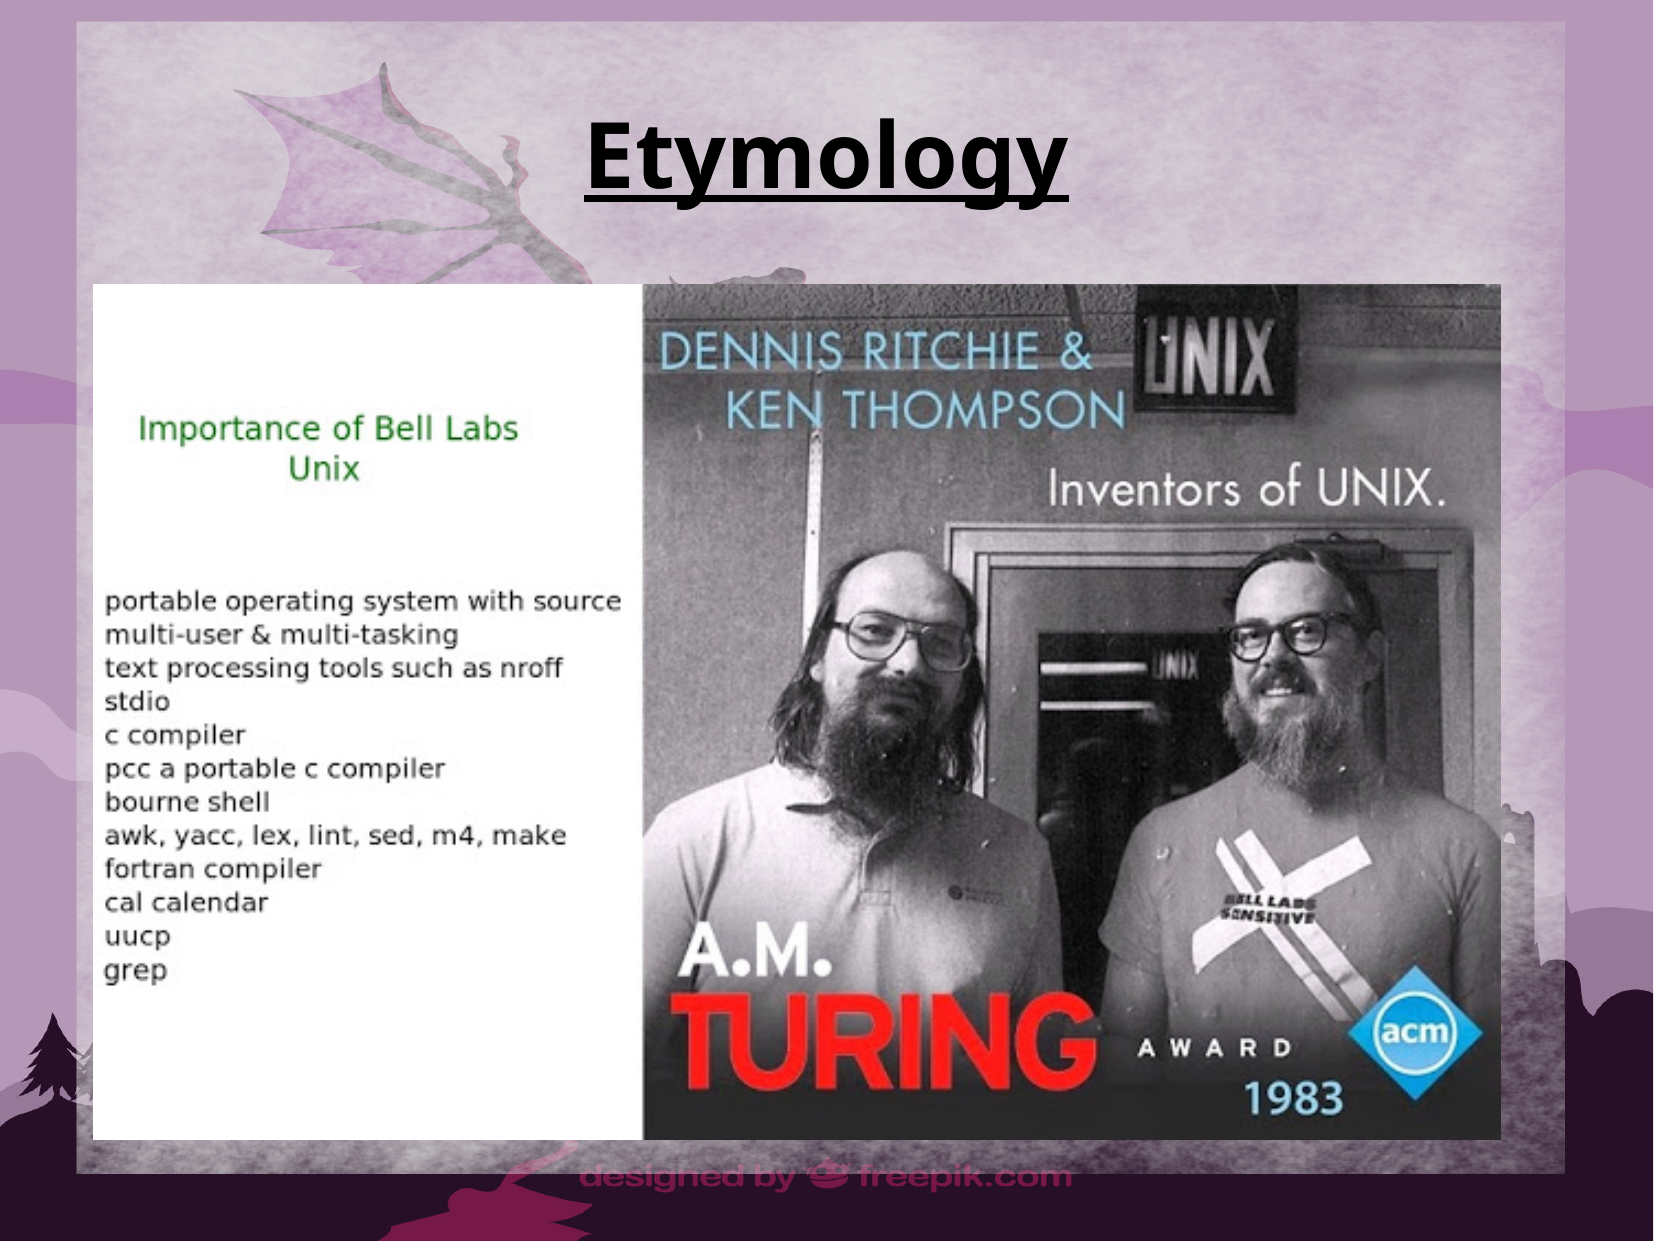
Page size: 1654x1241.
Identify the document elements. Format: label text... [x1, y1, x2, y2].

title Etymology [82, 49, 1571, 257]
picture [0, 0, 1654, 1241]
